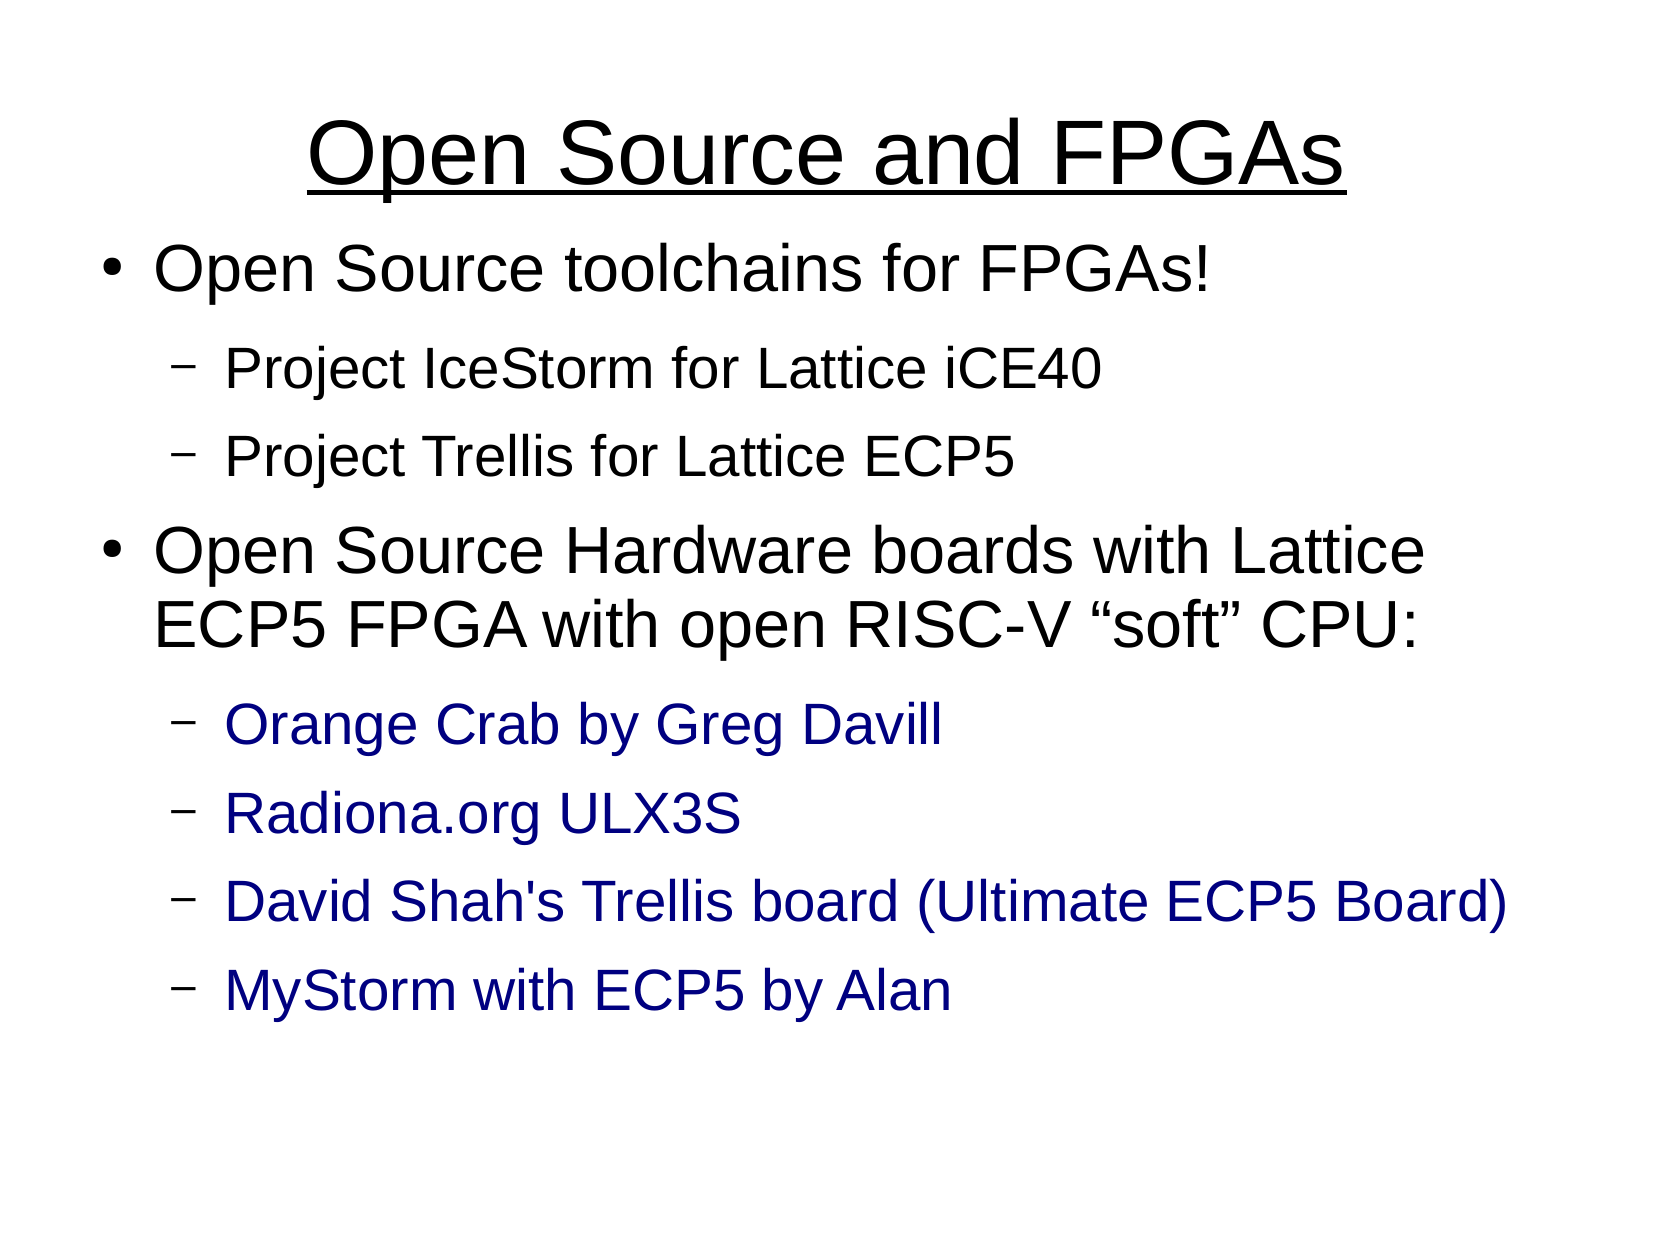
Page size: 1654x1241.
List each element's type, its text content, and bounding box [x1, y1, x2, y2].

list Open Source toolchains for FPGAs! Project IceStorm for Lattice iCE40 Project Trellis for Lattice ECP5 Open Source Hardware boards with Lattice ECP5 FPGA with open RISC-V “soft” CPU: Orange Crab by Greg Davill Radiona.org ULX3S David Shah's Trellis board (Ultimate ECP5 Board) MyStorm with ECP5 by Alan [82, 257, 1571, 1044]
title Open Source and FPGAs [82, 49, 1571, 257]
